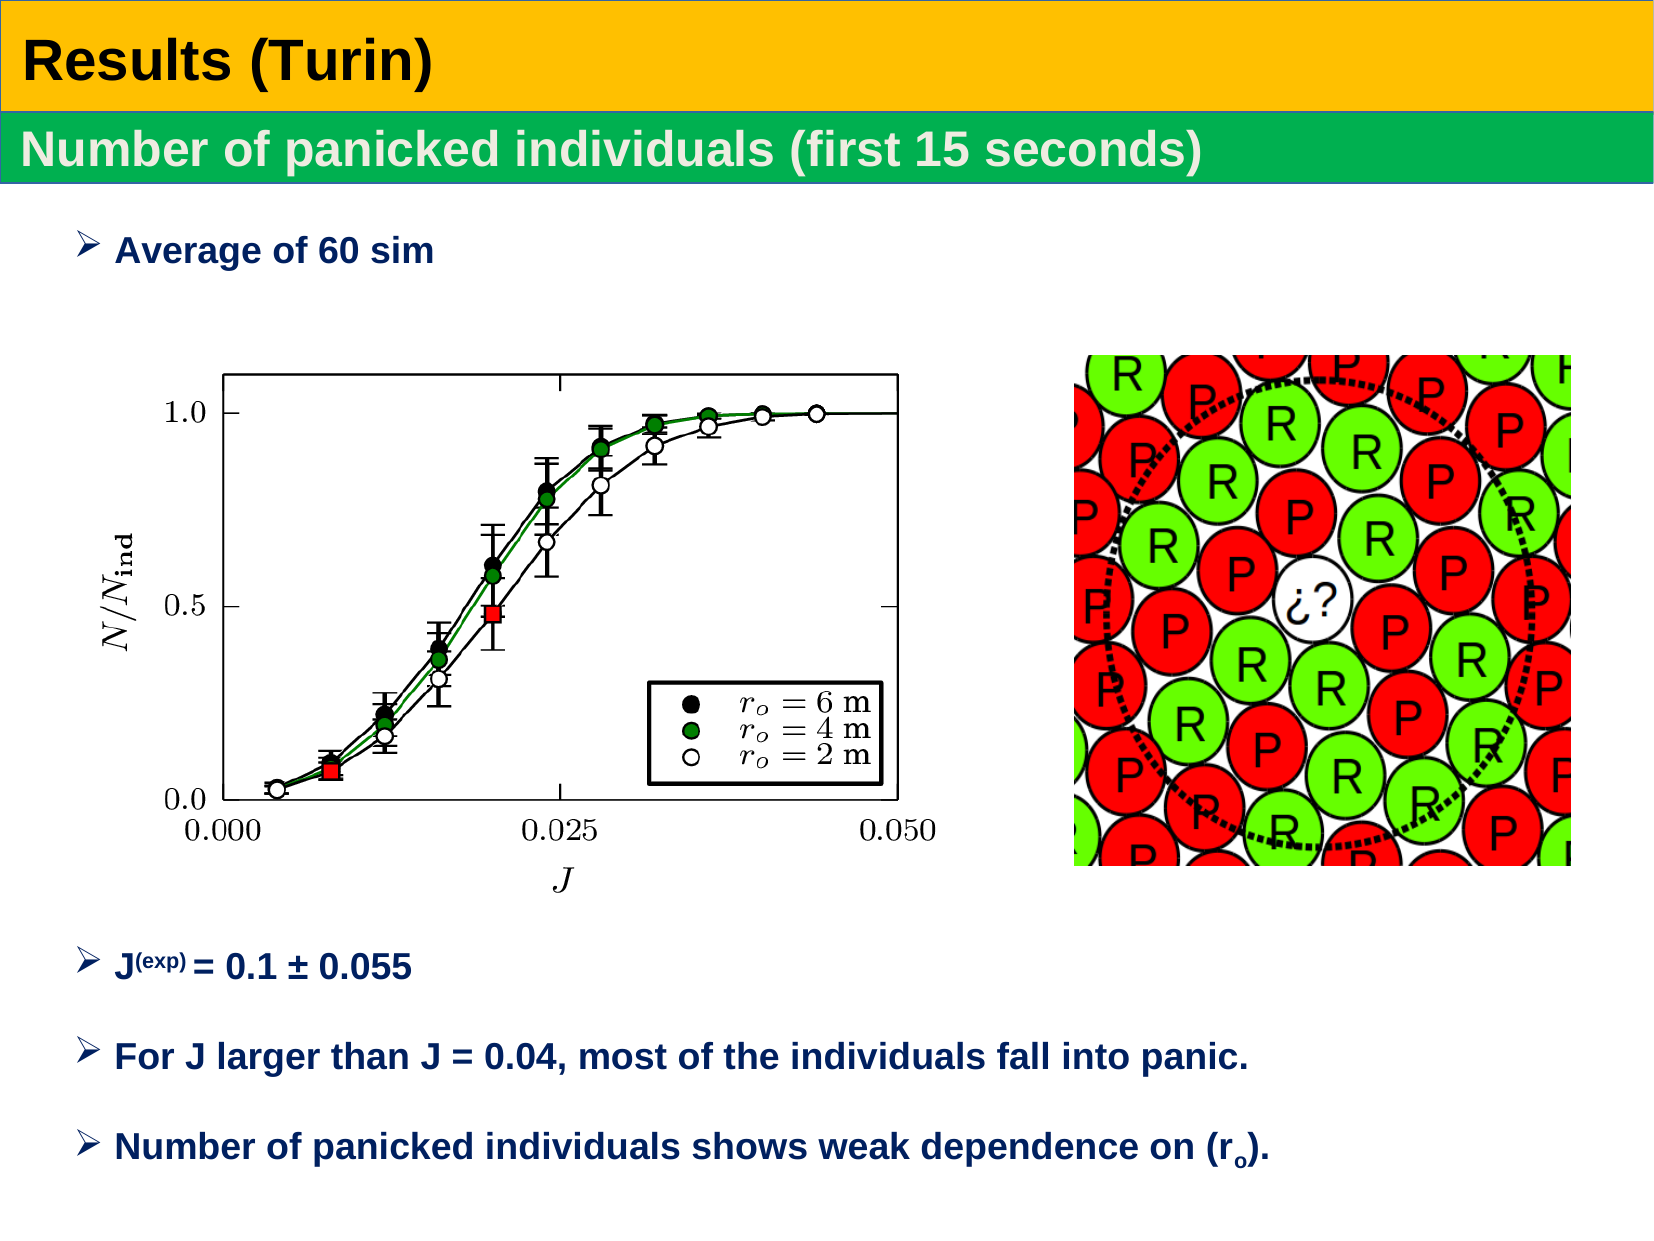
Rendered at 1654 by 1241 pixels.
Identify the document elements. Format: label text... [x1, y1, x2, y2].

picture [77, 348, 969, 934]
text_box [0, 0, 1654, 183]
text_box Number of panicked individuals (first 15 seconds) [5, 108, 1654, 189]
text_box Results (Turin) [7, 14, 1052, 95]
picture [1074, 355, 1571, 866]
text_box Average of 60 sim [59, 218, 1441, 279]
text_box J(exp) = 0.1 ± 0.055 For J larger than J = 0.04, most of the individuals fall into panic. Number of panicked individuals shows weak dependence on (ro). [59, 934, 1607, 1226]
